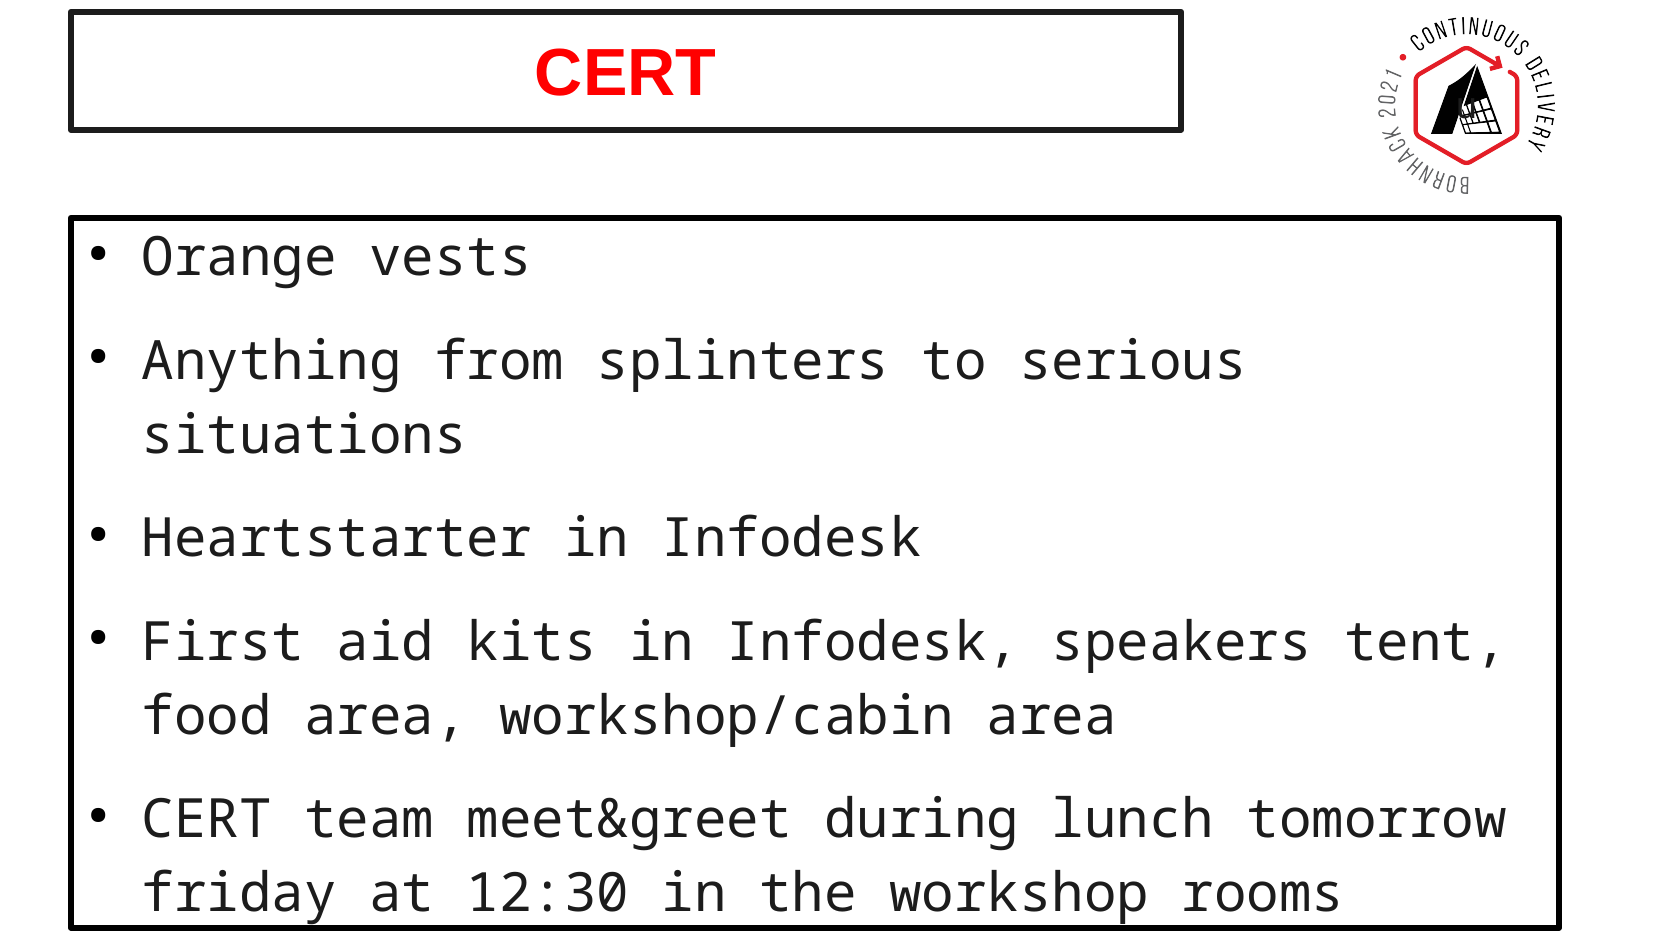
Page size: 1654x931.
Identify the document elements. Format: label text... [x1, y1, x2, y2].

subtitle Orange vests Anything from splinters to serious situations Heartstarter in Infodesk First aid kits in Infodesk, speakers tent, food area, workshop/cabin area CERT team meet&greet during lunch tomorrow friday at 12:30 in the workshop rooms [70, 217, 1560, 840]
title CERT [70, 11, 1182, 130]
picture [1378, 17, 1555, 194]
